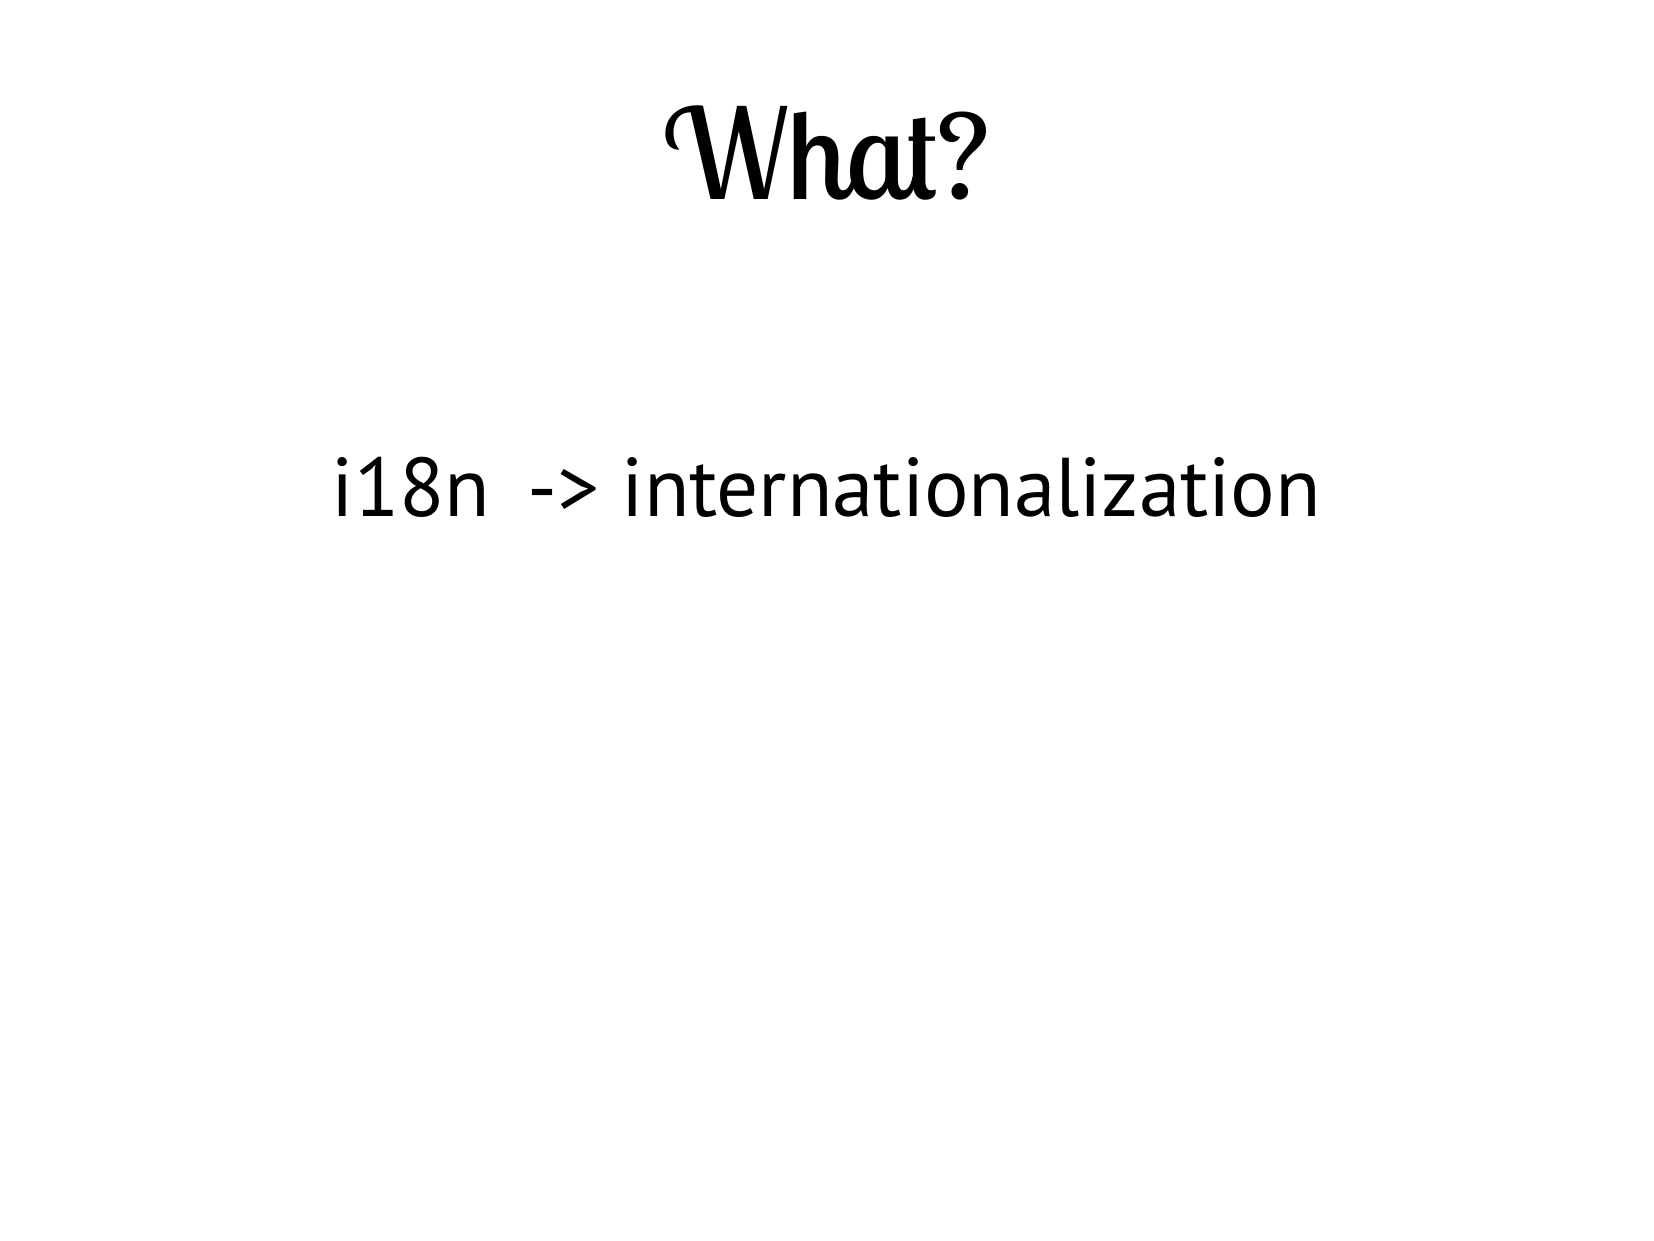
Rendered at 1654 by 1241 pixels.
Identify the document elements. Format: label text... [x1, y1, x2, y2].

list i18n -> internationalization [82, 290, 1571, 1010]
title What? [82, 49, 1571, 257]
